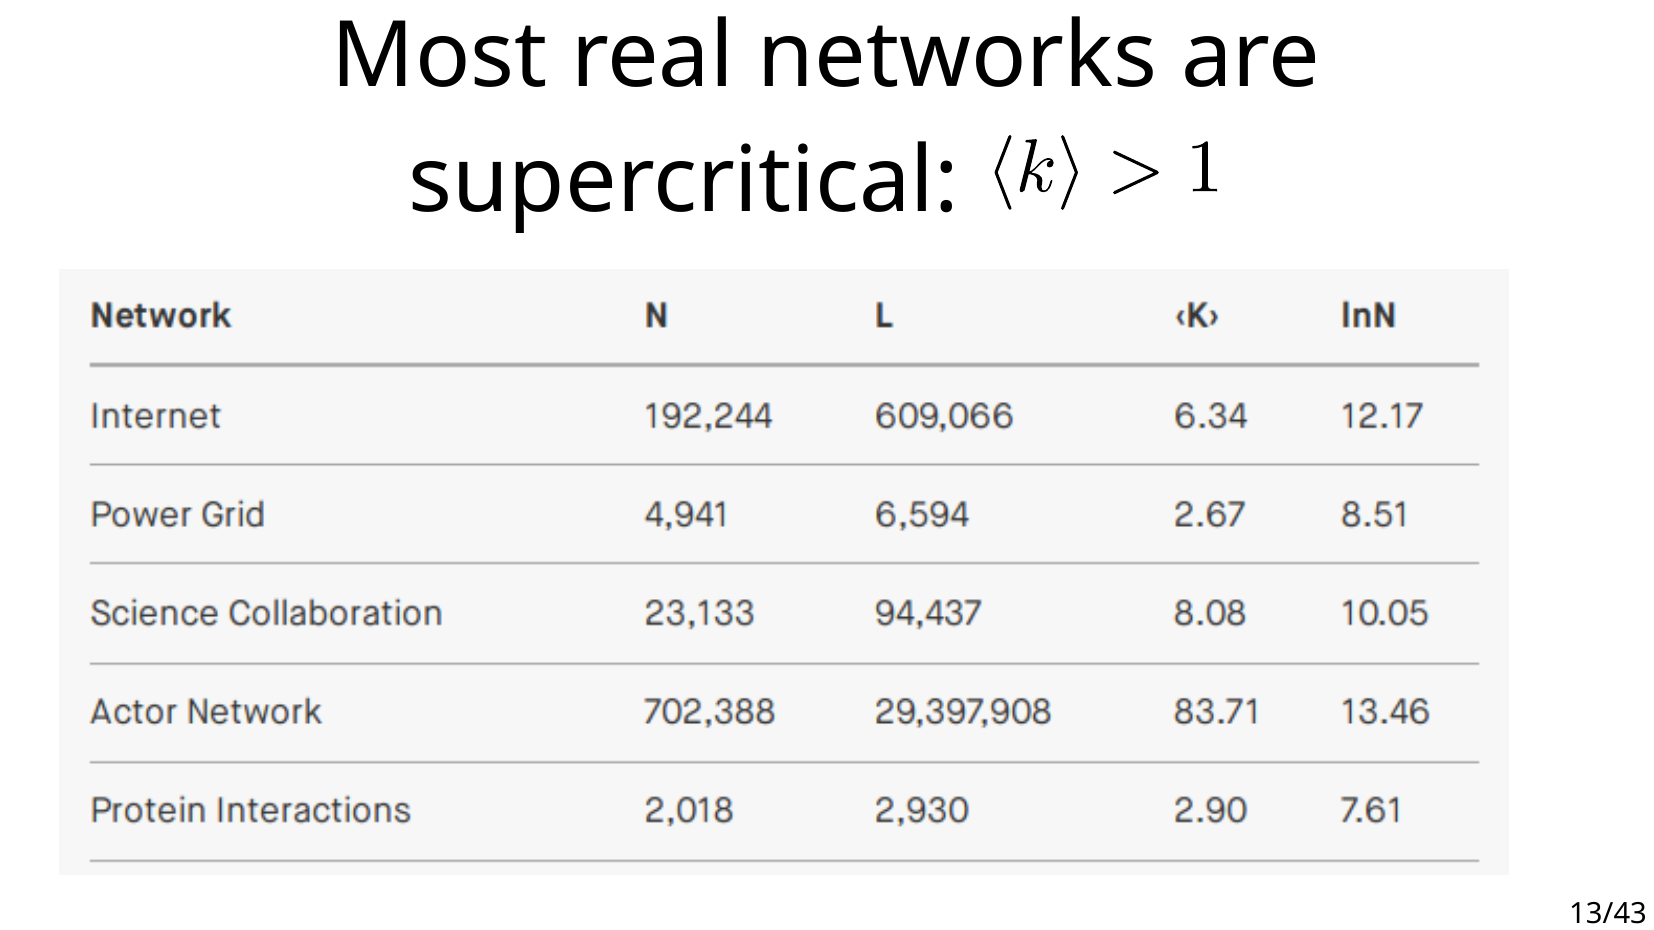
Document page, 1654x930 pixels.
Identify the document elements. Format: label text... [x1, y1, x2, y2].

picture [59, 269, 1509, 875]
text_box [986, 134, 1224, 210]
title Most real networks are supercritical: [82, 0, 1571, 243]
